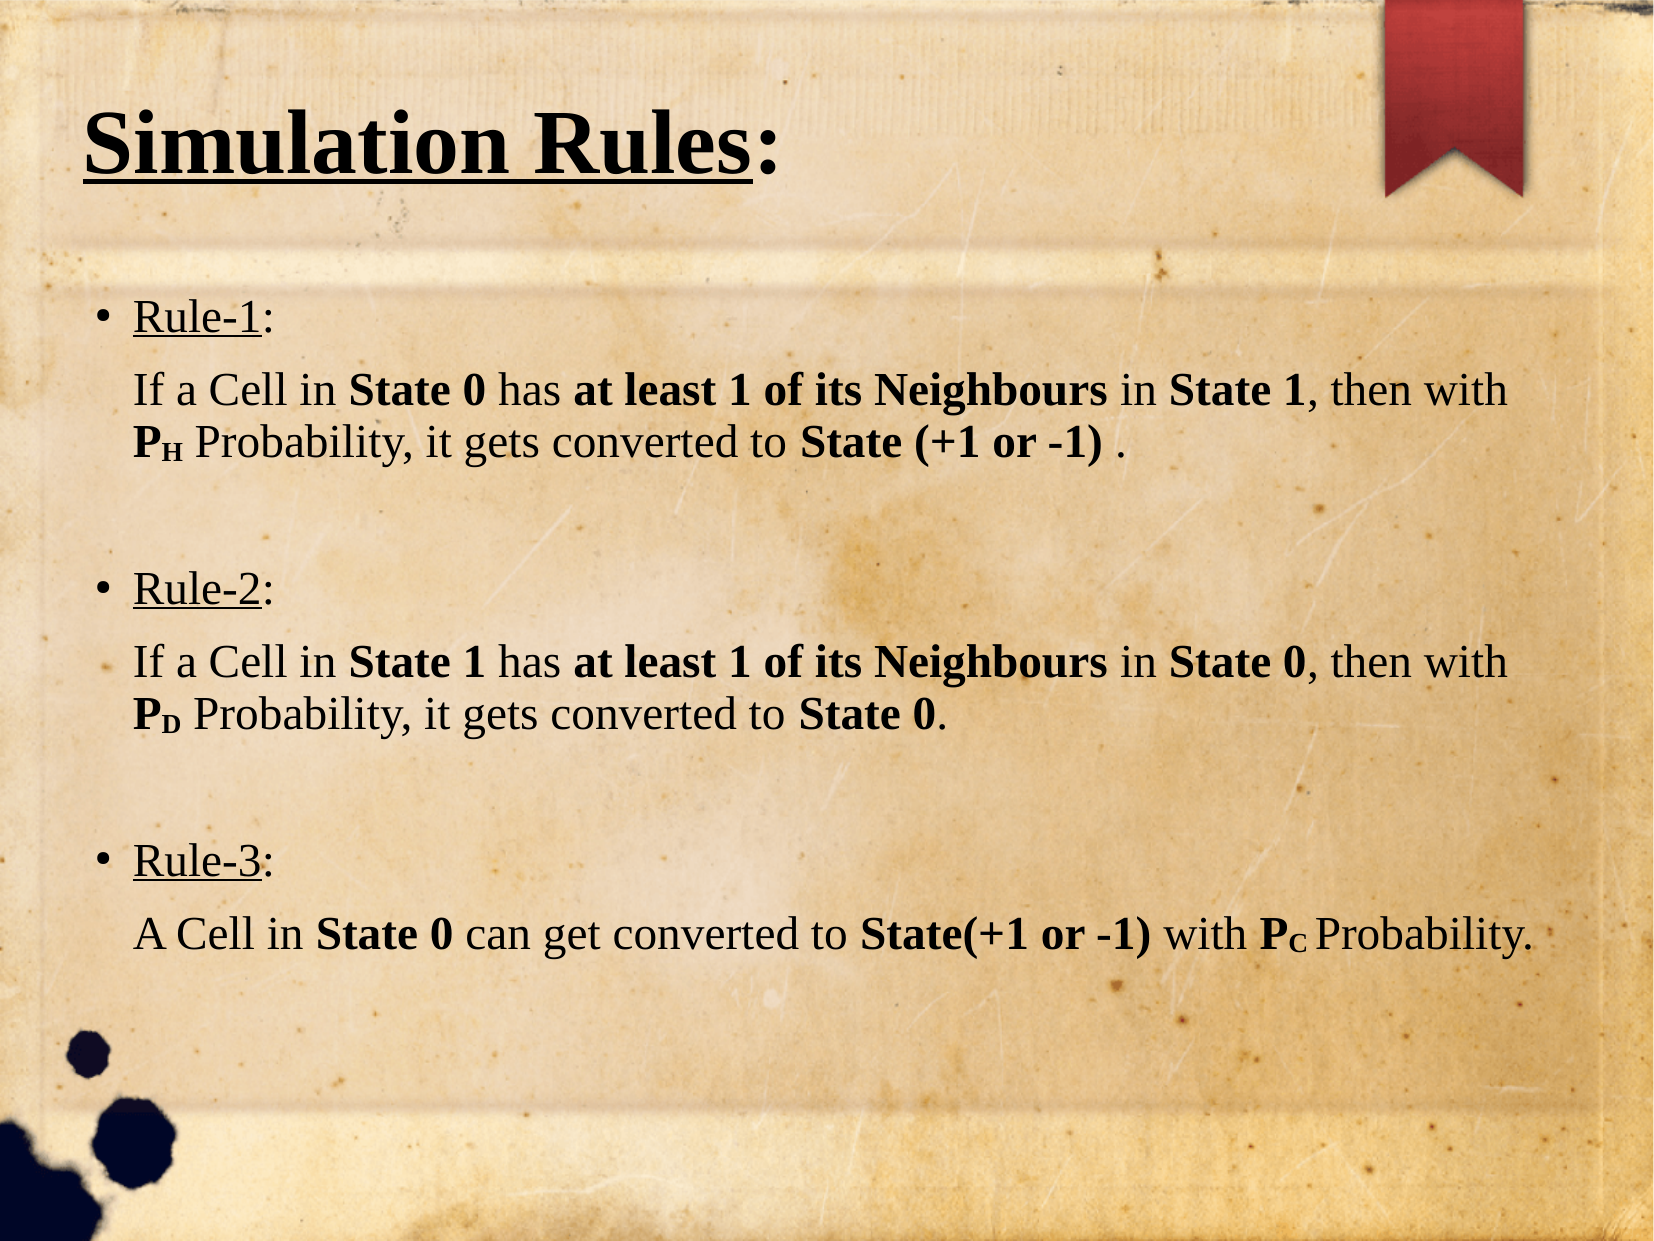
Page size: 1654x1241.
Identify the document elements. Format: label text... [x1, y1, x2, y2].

picture [0, 0, 1654, 1241]
title Simulation Rules: [82, 49, 1347, 237]
list Rule-1: If a Cell in State 0 has at least 1 of its Neighbours in State 1, then with PH Probability, it gets converted to State (+1 or -1) . Rule-2: If a Cell in State 1 has at least 1 of its Neighbours in State 0, then with PD Probability, it gets converted to State 0. Rule-3: A Cell in State 0 can get converted to State(+1 or -1) with PC Probability. [82, 290, 1538, 1010]
